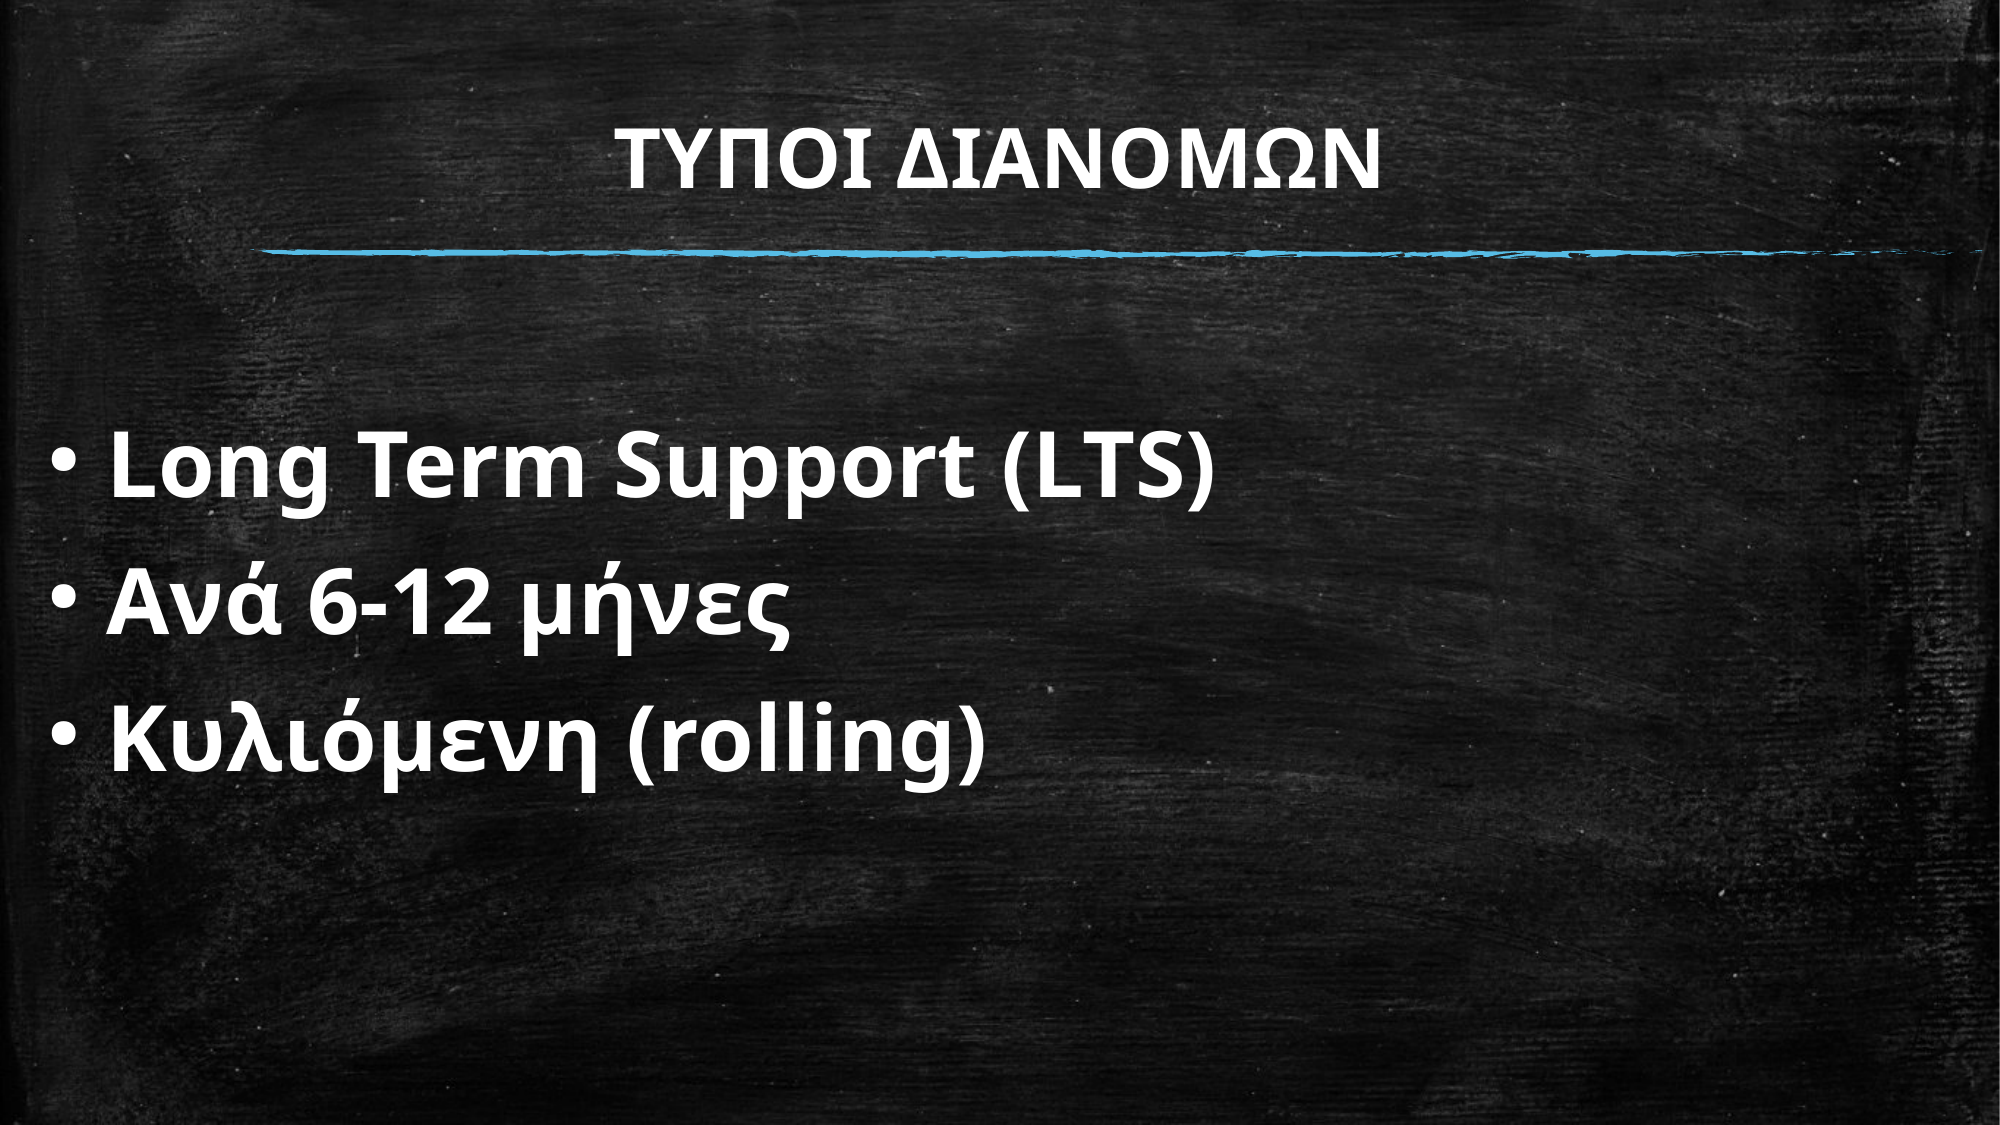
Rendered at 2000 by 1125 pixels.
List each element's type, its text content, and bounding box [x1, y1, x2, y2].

title ΤΥΠΟΙ ΔΙΑΝΟΜΩΝ [249, 45, 1750, 213]
picture [0, 0, 2000, 1125]
subtitle Long Term Support (LTS) Ανά 6-12 μήνες Κυλιόμενη (rolling) [47, 399, 1878, 935]
